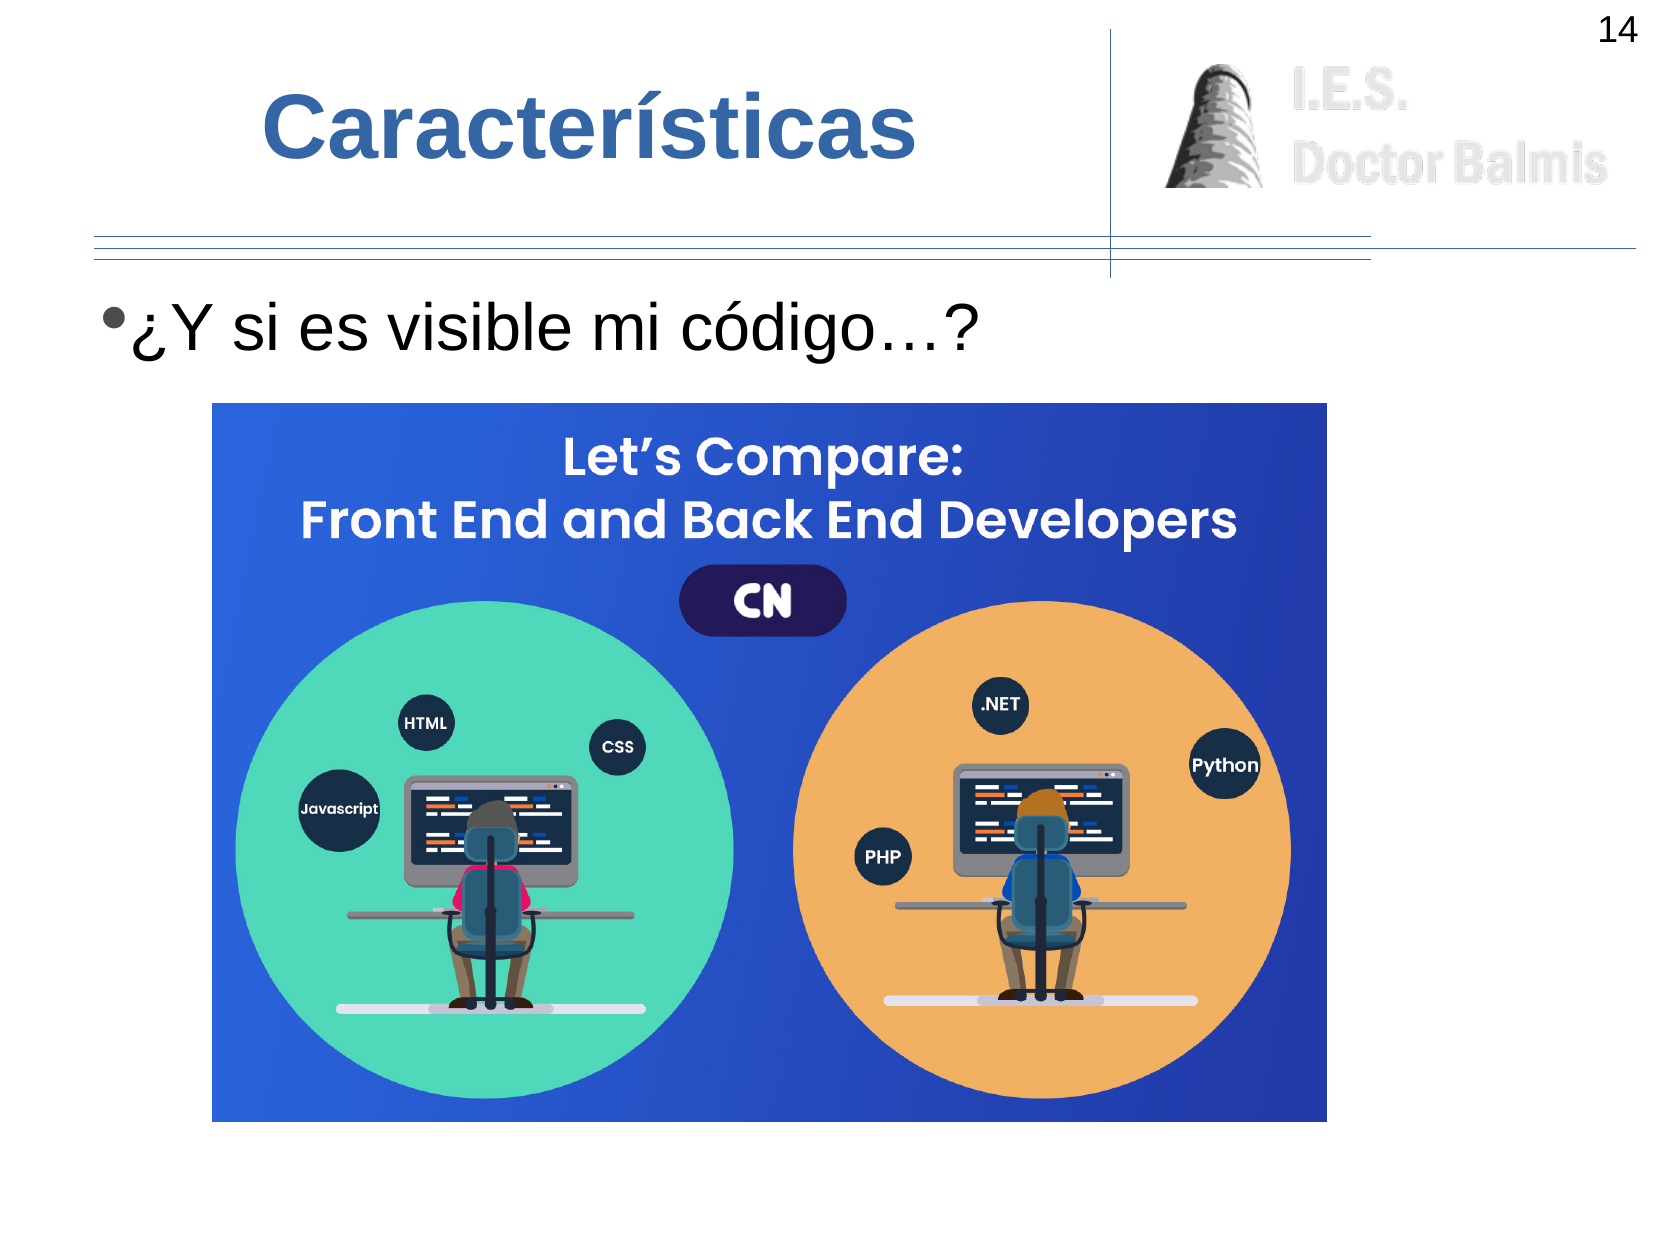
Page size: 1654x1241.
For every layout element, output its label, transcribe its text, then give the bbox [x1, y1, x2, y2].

picture [1133, 64, 1619, 188]
picture [212, 403, 1327, 1123]
title Características [118, 23, 1063, 231]
list ¿Y si es visible mi código…? [82, 290, 1571, 1010]
